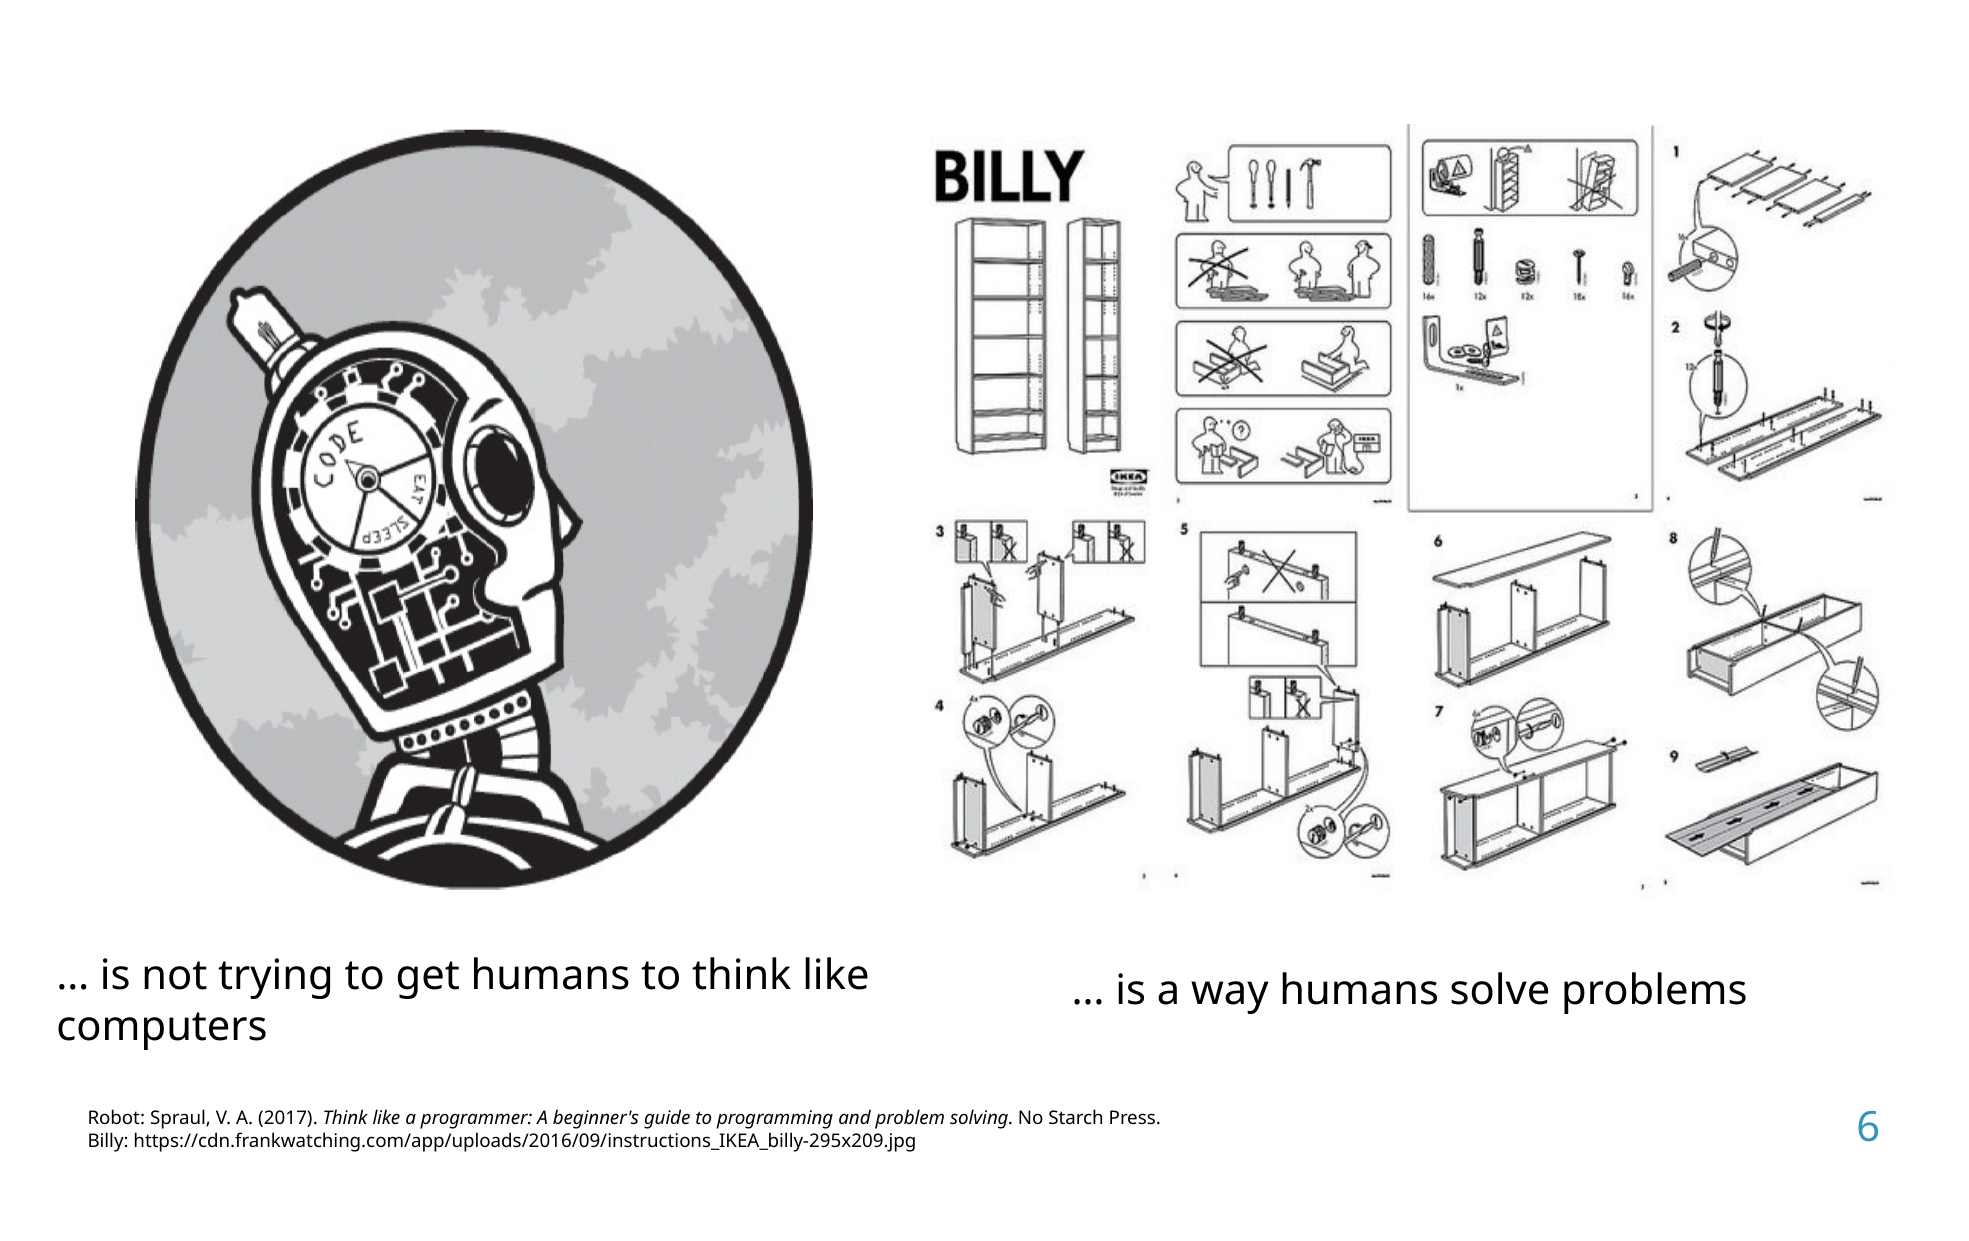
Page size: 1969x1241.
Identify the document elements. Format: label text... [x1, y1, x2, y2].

text_box <number> [1723, 1069, 1896, 1159]
text_box … is a way humans solve problems [1056, 955, 1969, 1021]
picture [918, 124, 1896, 900]
picture [127, 124, 826, 899]
text_box Robot: Spraul, V. A. (2017). Think like a programmer: A beginner's guide to programming and problem solving. No Starch Press. Billy: https://cdn.frankwatching.com/app/uploads/2016/09/instructions_IKEA_billy-295x209.jpg [72, 1092, 1469, 1159]
text_box … is not trying to get humans to think like computers [41, 940, 912, 1056]
